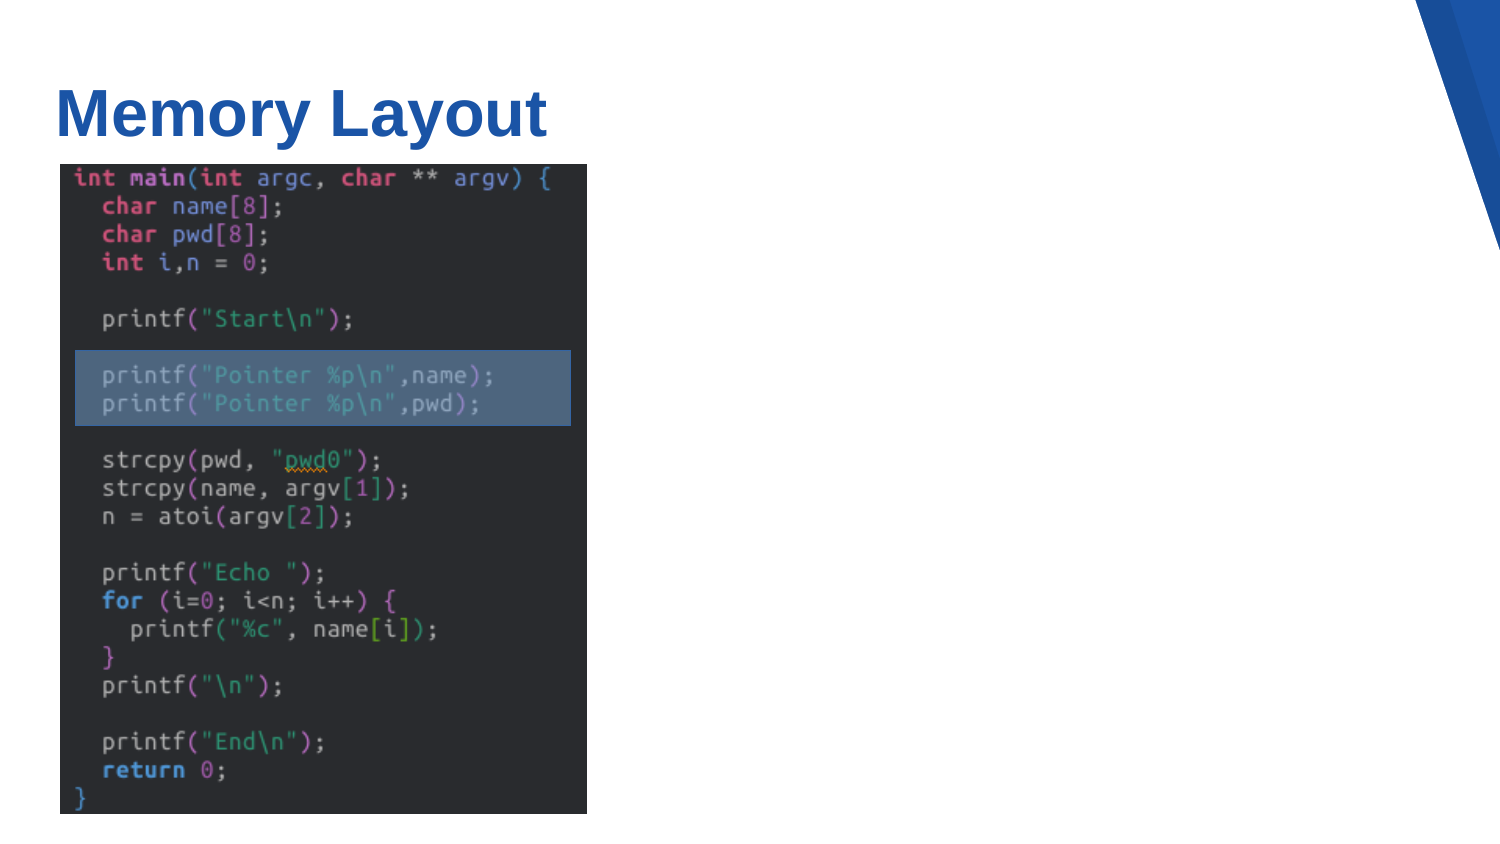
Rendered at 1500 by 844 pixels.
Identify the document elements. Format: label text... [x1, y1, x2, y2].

title Memory Layout [40, 97, 1231, 166]
text_box [75, 350, 571, 426]
picture [60, 164, 587, 814]
